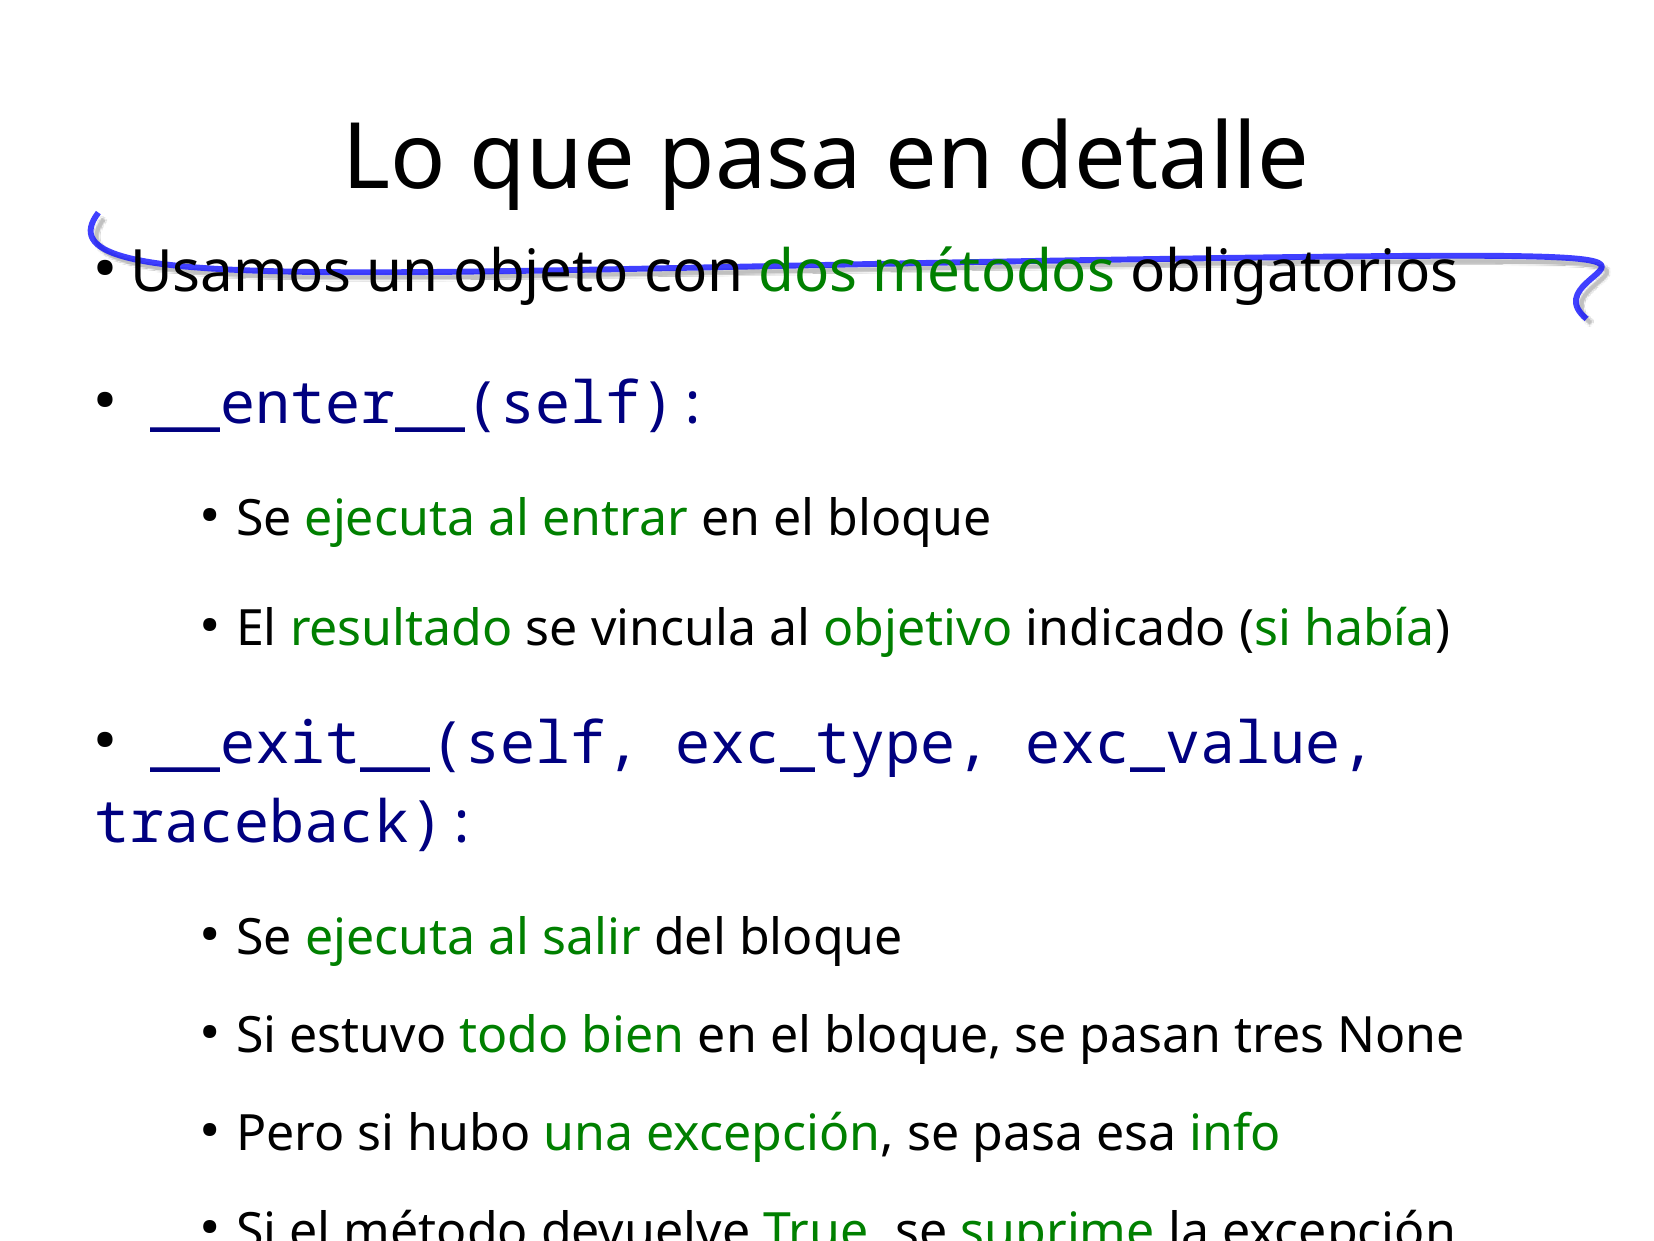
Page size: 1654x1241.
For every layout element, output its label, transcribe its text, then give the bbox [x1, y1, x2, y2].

subtitle Usamos un objeto con dos métodos obligatorios __enter__(self): Se ejecuta al entrar en el bloque El resultado se vincula al objetivo indicado (si había) __exit__(self, exc_type, exc_value, traceback): Se ejecuta al salir del bloque Si estuvo todo bien en el bloque, se pasan tres None Pero si hubo una excepción, se pasa esa info Si el método devuelve True, se suprime la excepción [94, 333, 1603, 1159]
title Lo que pasa en detalle [82, 49, 1571, 257]
